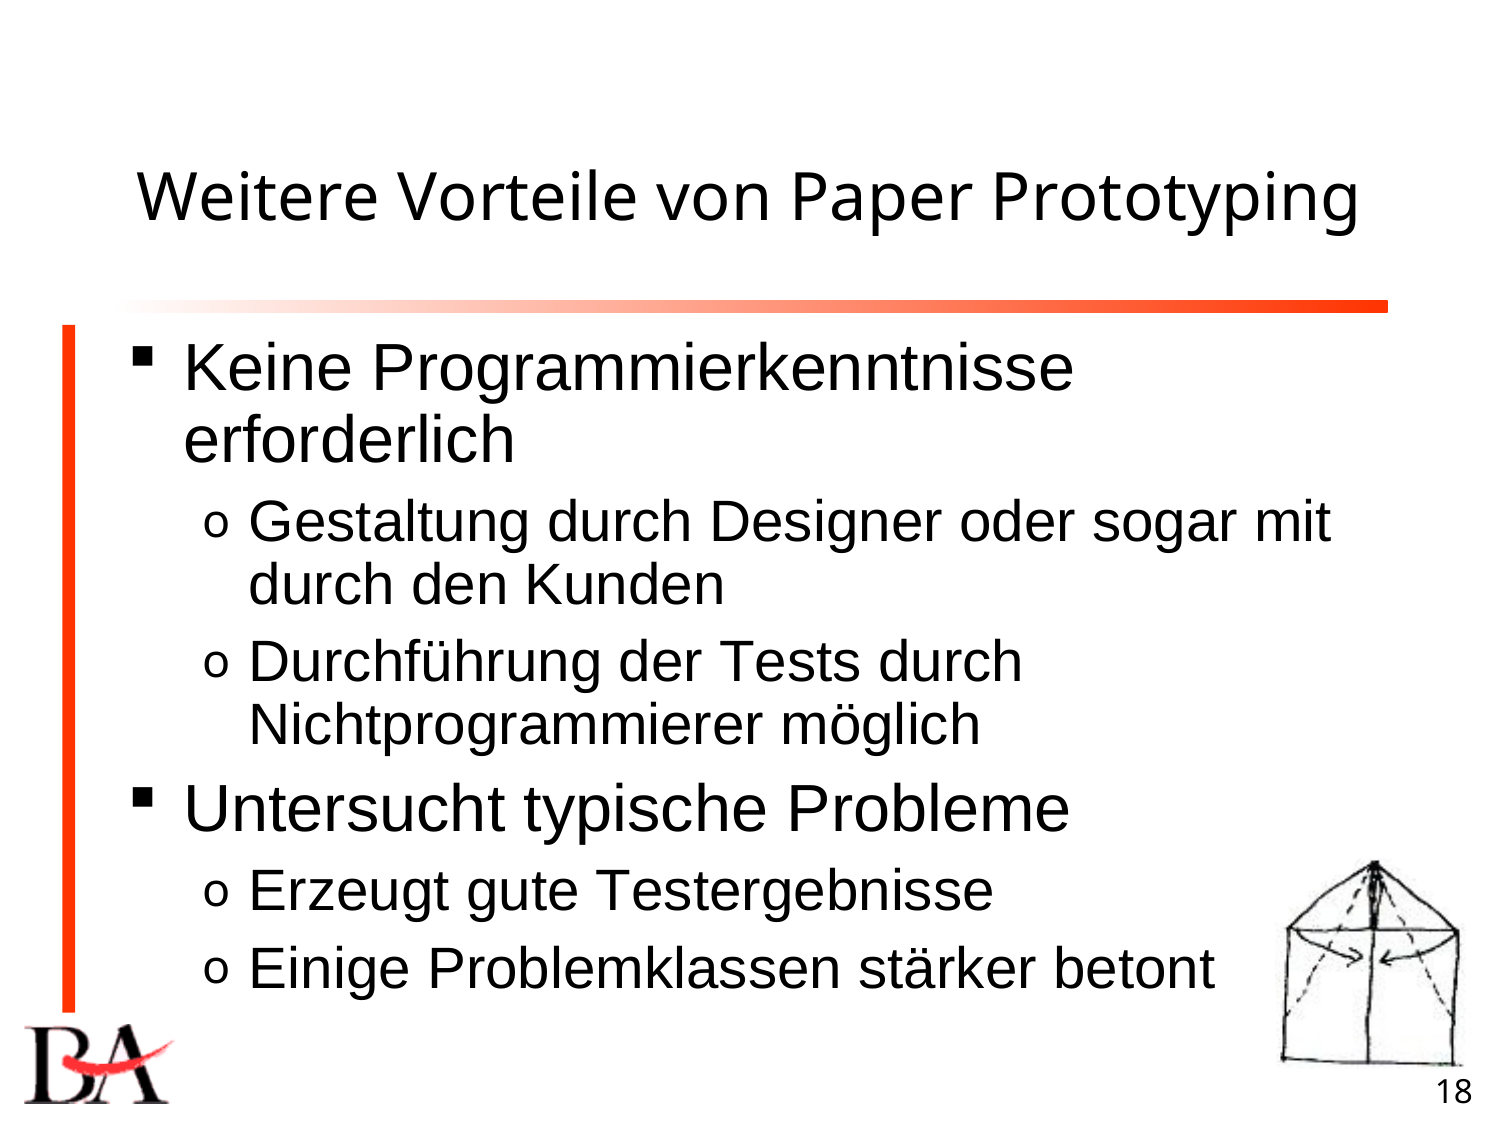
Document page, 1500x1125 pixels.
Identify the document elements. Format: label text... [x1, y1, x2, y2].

picture [24, 1024, 175, 1104]
title Weitere Vorteile von Paper Prototyping [112, 96, 1388, 292]
chart [1275, 849, 1474, 1075]
list Keine Programmierkenntnisse erforderlich Gestaltung durch Designer oder sogar mit durch den Kunden Durchführung der Tests durch Nichtprogrammierer möglich Untersucht typische Probleme Erzeugt gute Testergebnisse Einige Problemklassen stärker betont [112, 324, 1388, 1051]
